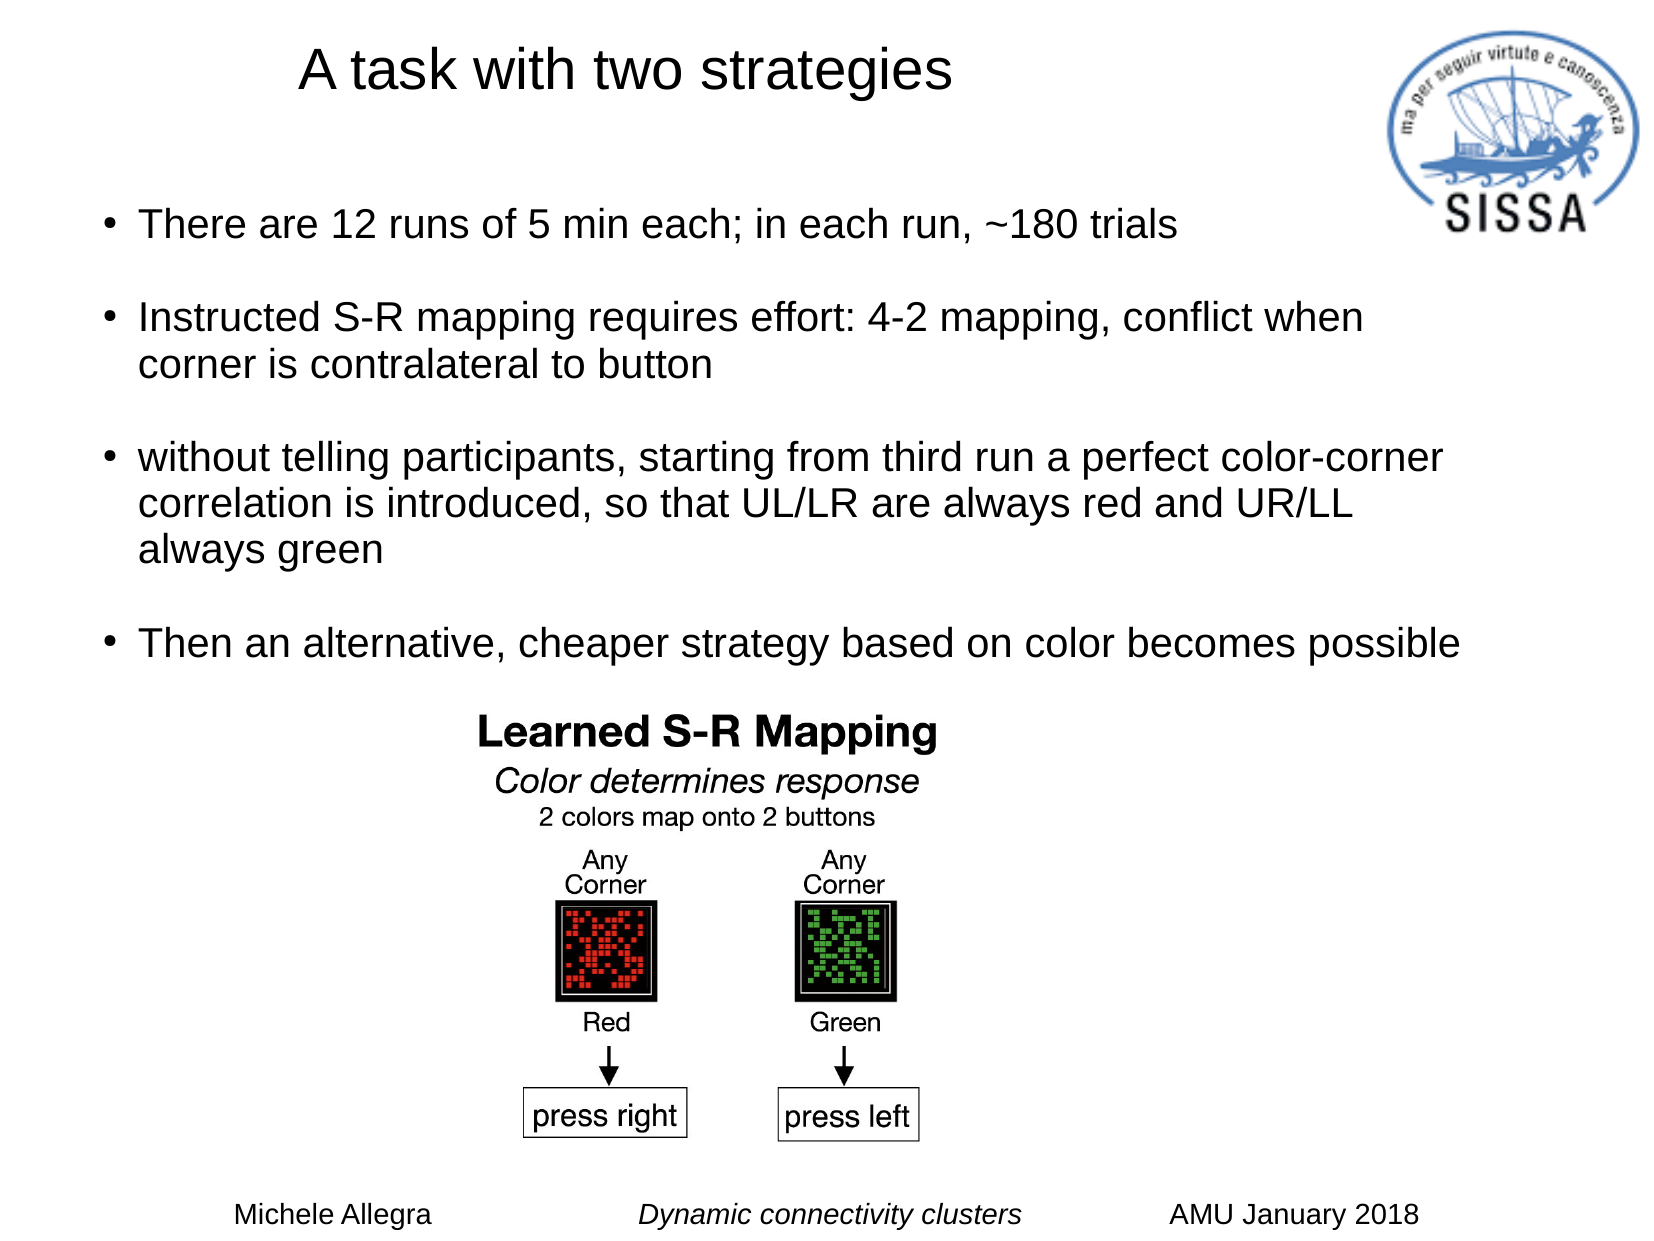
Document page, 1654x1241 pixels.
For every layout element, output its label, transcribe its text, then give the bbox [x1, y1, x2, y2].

title A task with two strategies [82, 0, 1171, 154]
title Michele Allegra Dynamic connectivity clusters AMU January 2018 [82, 1177, 1572, 1241]
picture [437, 681, 938, 1152]
text_box There are 12 runs of 5 min each; in each run, ~180 trials Instructed S-R mapping requires effort: 4-2 mapping, conflict when corner is contralateral to button without telling participants, starting from third run a perfect color-corner correlation is introduced, so that UL/LR are always red and UR/LL always green Then an alternative, cheaper strategy based on color becomes possible [87, 193, 1489, 1128]
picture [1372, 27, 1654, 238]
